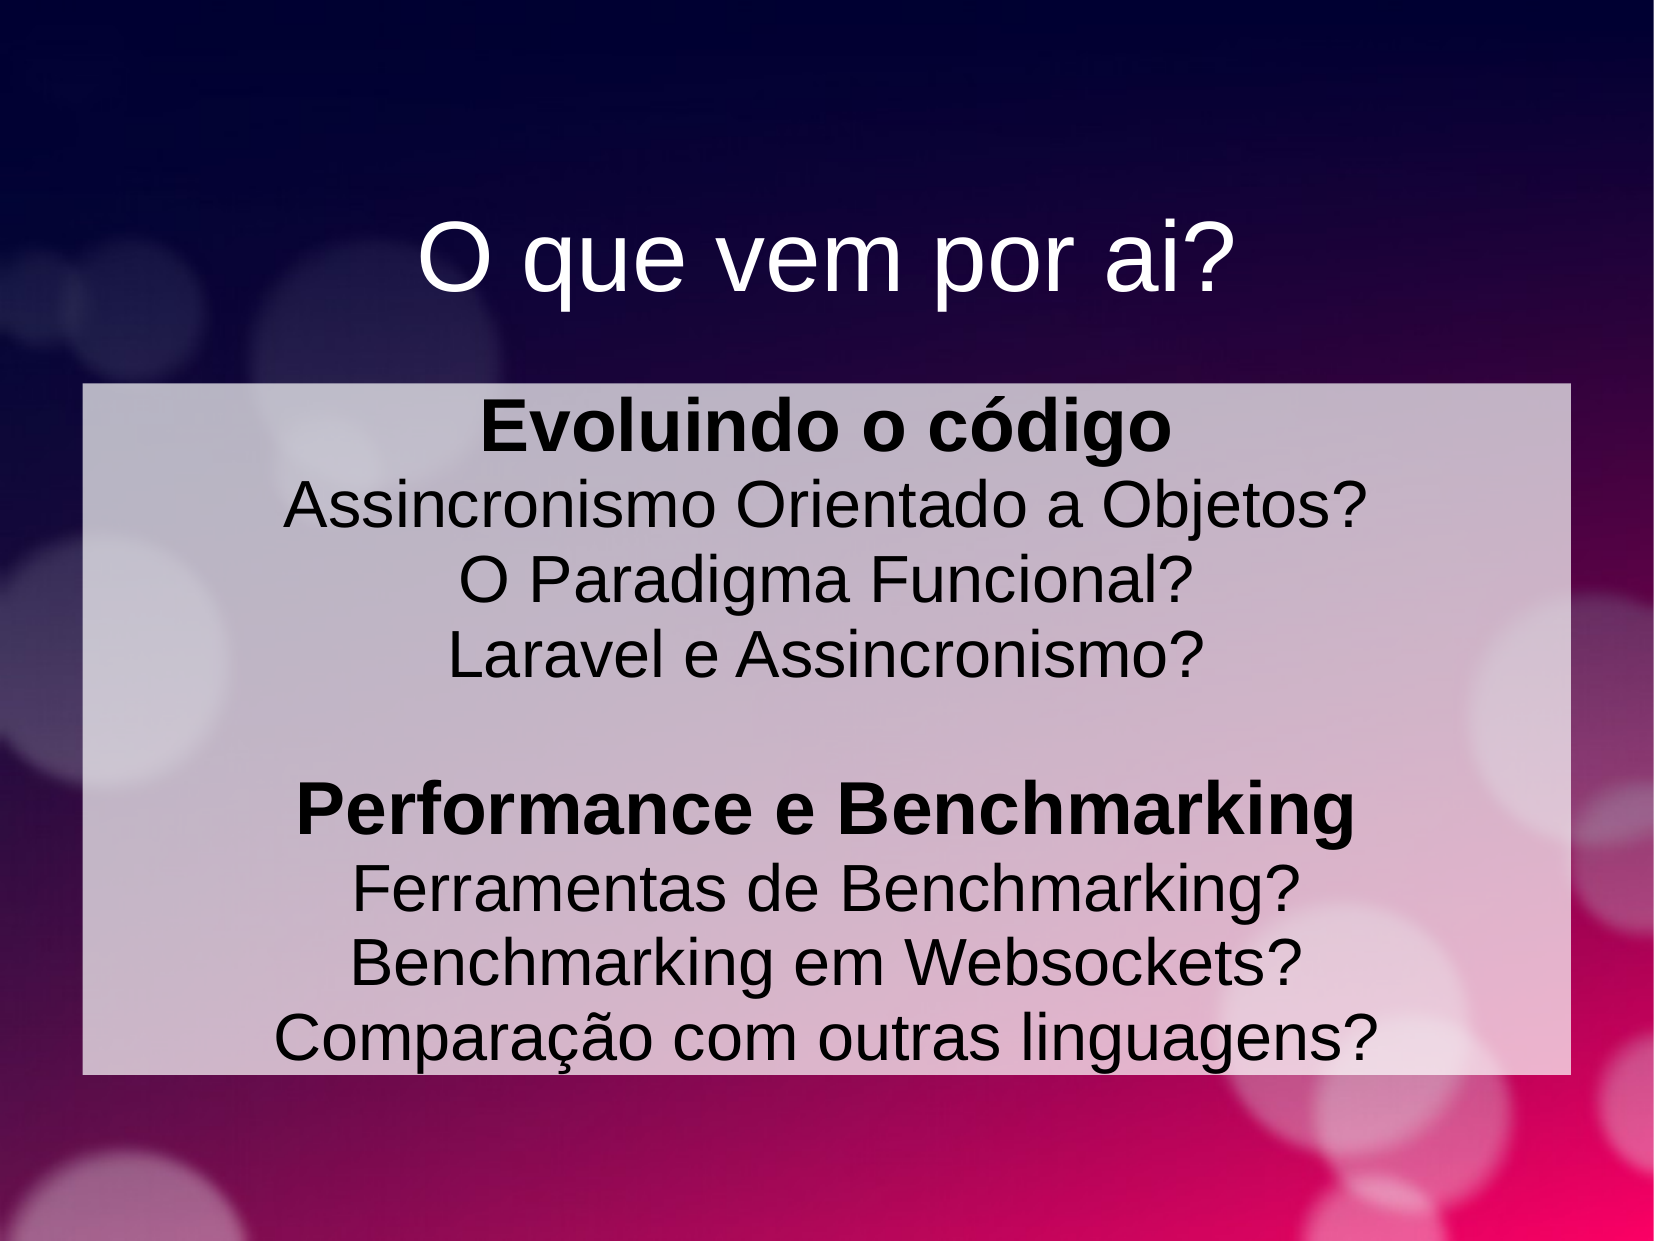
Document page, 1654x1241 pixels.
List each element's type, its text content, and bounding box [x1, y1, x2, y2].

title O que vem por ai? [82, 94, 1571, 383]
picture [0, 0, 1654, 1241]
text_box Evoluindo o código Assincronismo Orientado a Objetos? O Paradigma Funcional? Laravel e Assincronismo? Performance e Benchmarking Ferramentas de Benchmarking? Benchmarking em Websockets? Comparação com outras linguagens? [82, 383, 1571, 1075]
